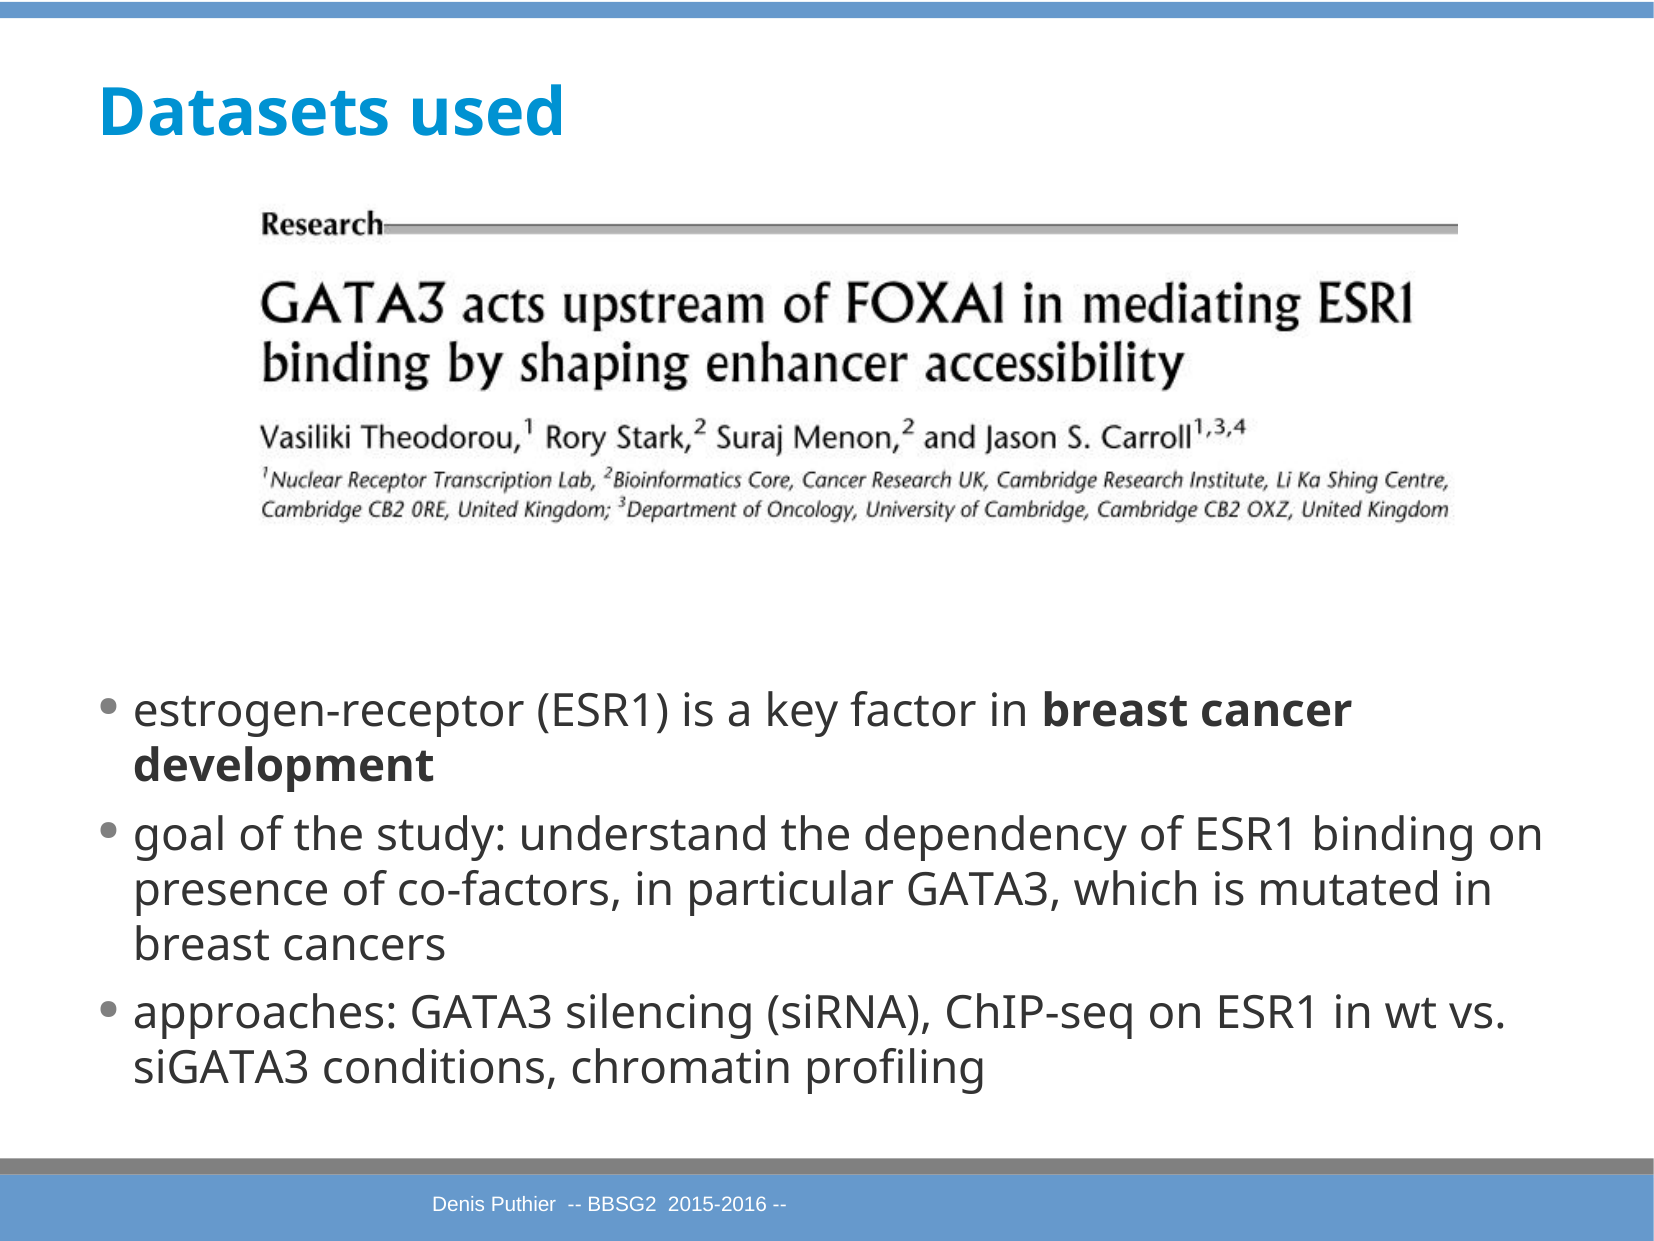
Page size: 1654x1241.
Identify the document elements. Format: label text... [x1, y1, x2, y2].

picture [220, 191, 1458, 559]
list estrogen-receptor (ESR1) is a key factor in breast cancer development goal of the study: understand the dependency of ESR1 binding on presence of co-factors, in particular GATA3, which is mutated in breast cancers approaches: GATA3 silencing (siRNA), ChIP-seq on ESR1 in wt vs. siGATA3 conditions, chromatin profiling [82, 673, 1619, 1158]
title Datasets used [82, 61, 1571, 168]
